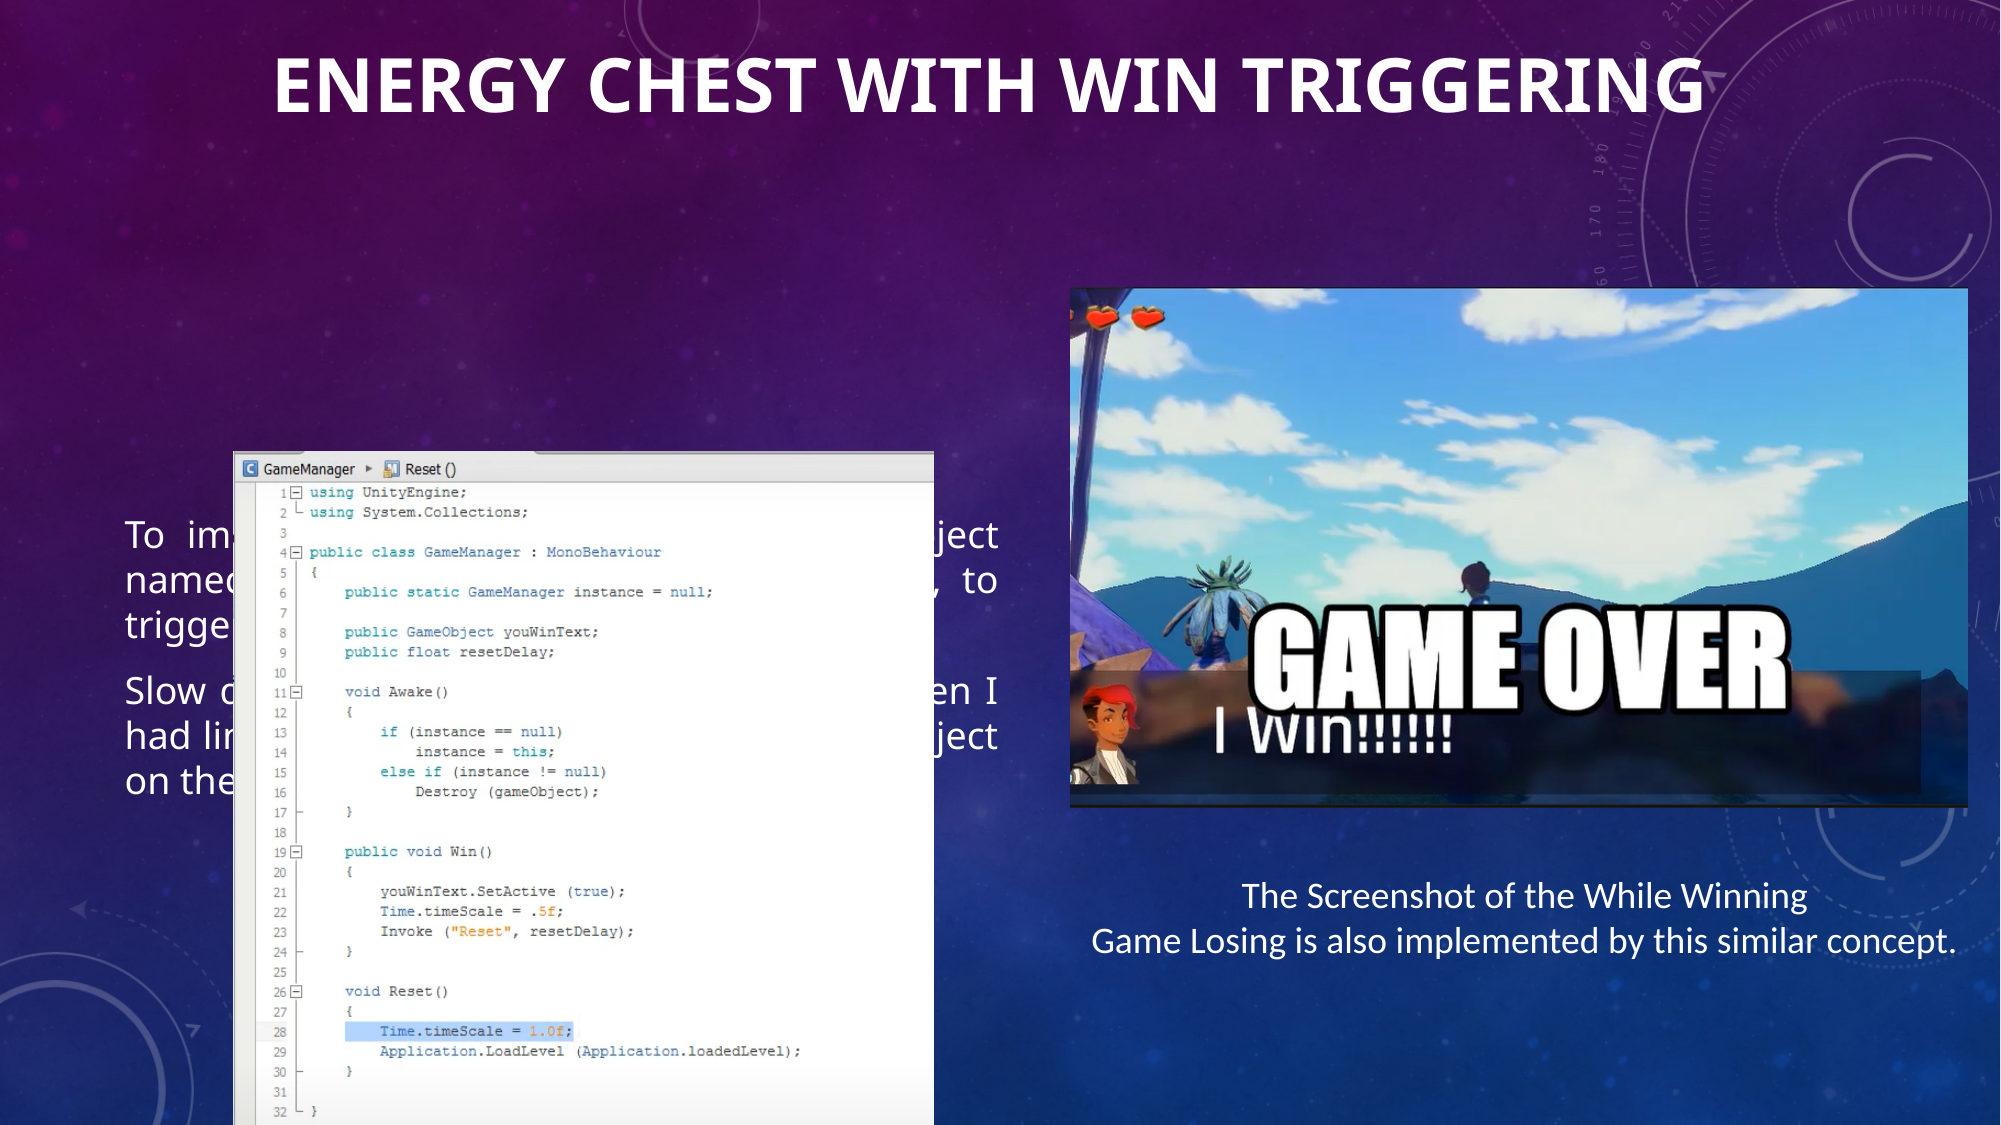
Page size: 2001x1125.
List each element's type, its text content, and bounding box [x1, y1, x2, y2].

list To implement Win, I created an empty object named GameManager and coded as below, to trigger I Win!!!!!! showing on the game. Slow down the time, and reset the game. Then I had linked GameManager to the target 3D object on the game which triggers a win scenario. [109, 373, 1049, 1125]
text_box The Screenshot of the While Winning Game Losing is also implemented by this similar concept. [1056, 863, 1994, 970]
title Energy Chest with Win Triggering [169, 0, 1832, 202]
picture [1070, 287, 1968, 808]
picture [233, 451, 934, 1125]
